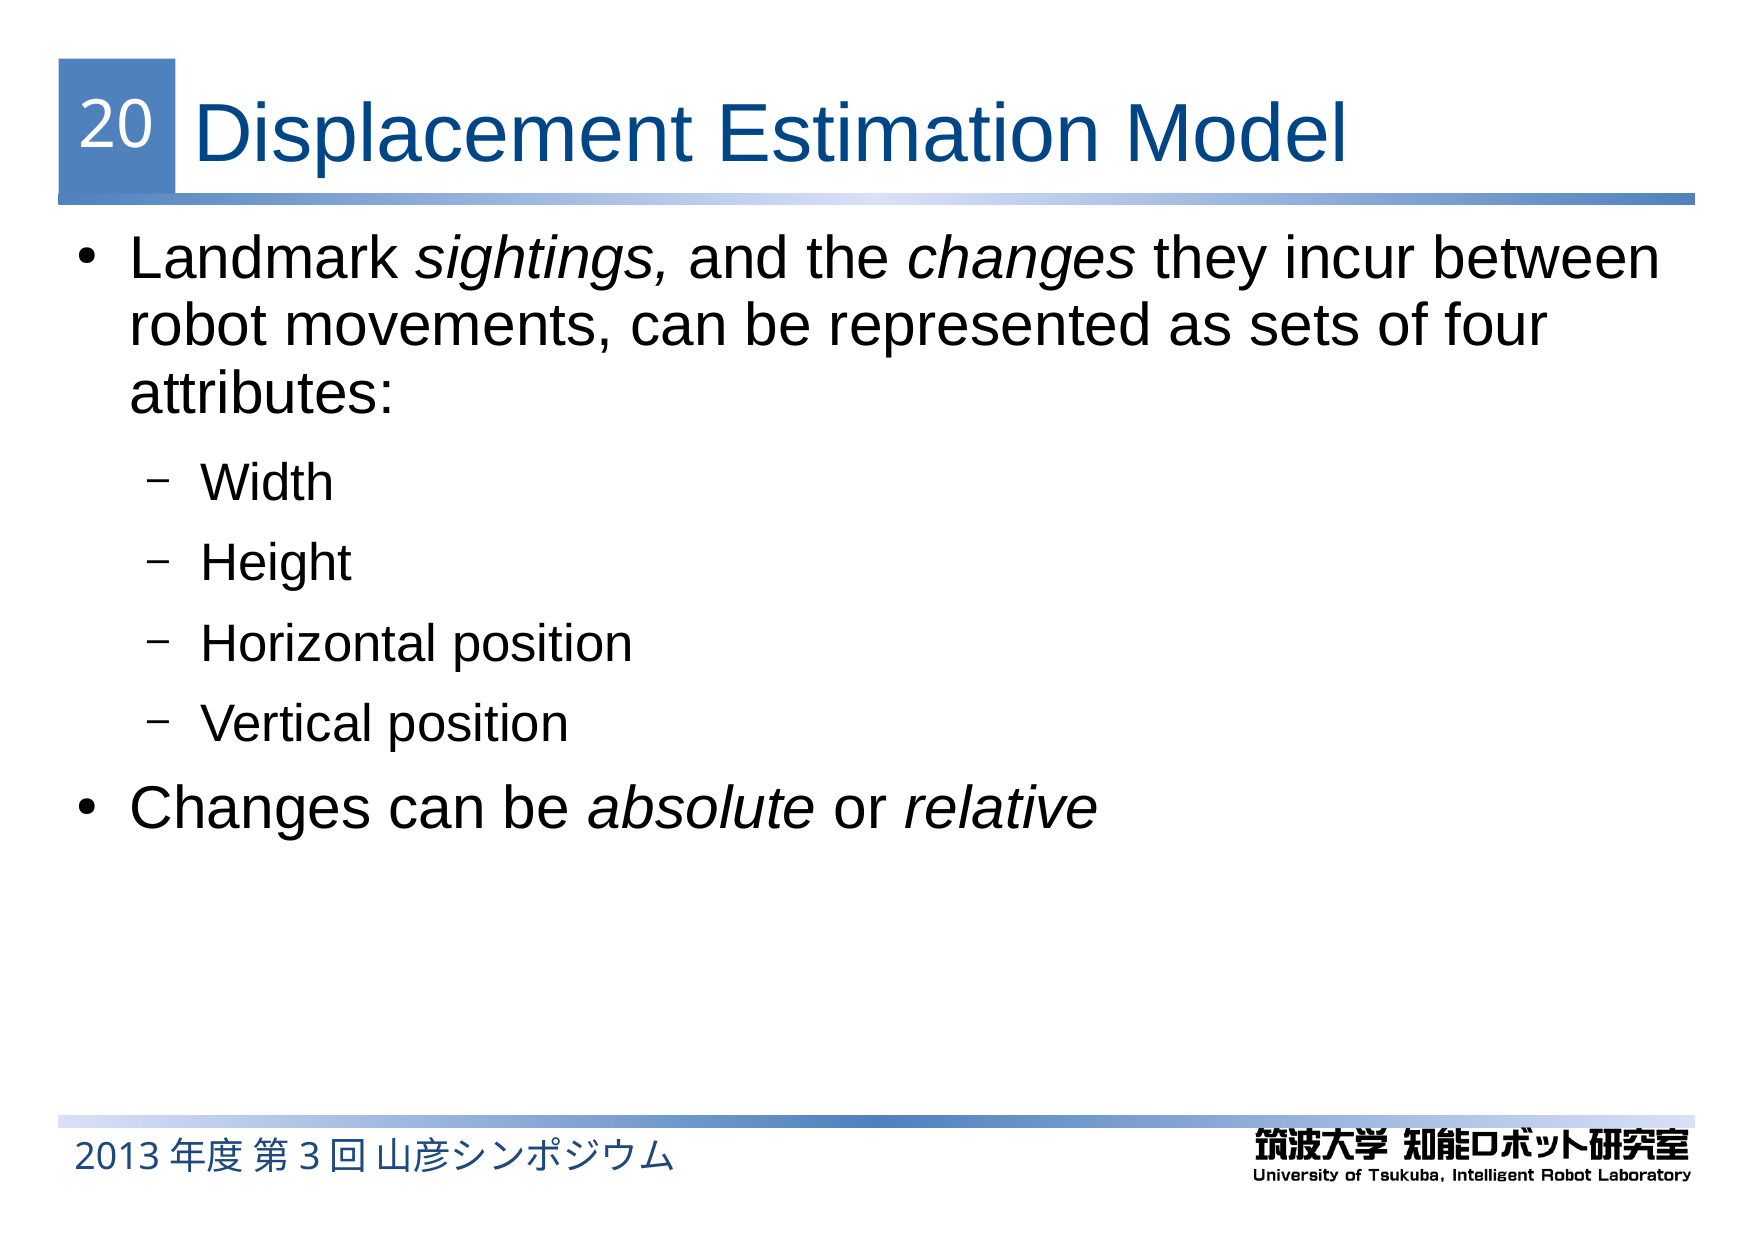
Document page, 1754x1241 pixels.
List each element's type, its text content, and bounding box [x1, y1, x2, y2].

title Displacement Estimation Model [193, 61, 1651, 205]
list Landmark sightings, and the changes they incur between robot movements, can be represented as sets of four attributes: Width Height Horizontal position Vertical position Changes can be absolute or relative [58, 223, 1696, 1109]
picture [1252, 1127, 1691, 1182]
